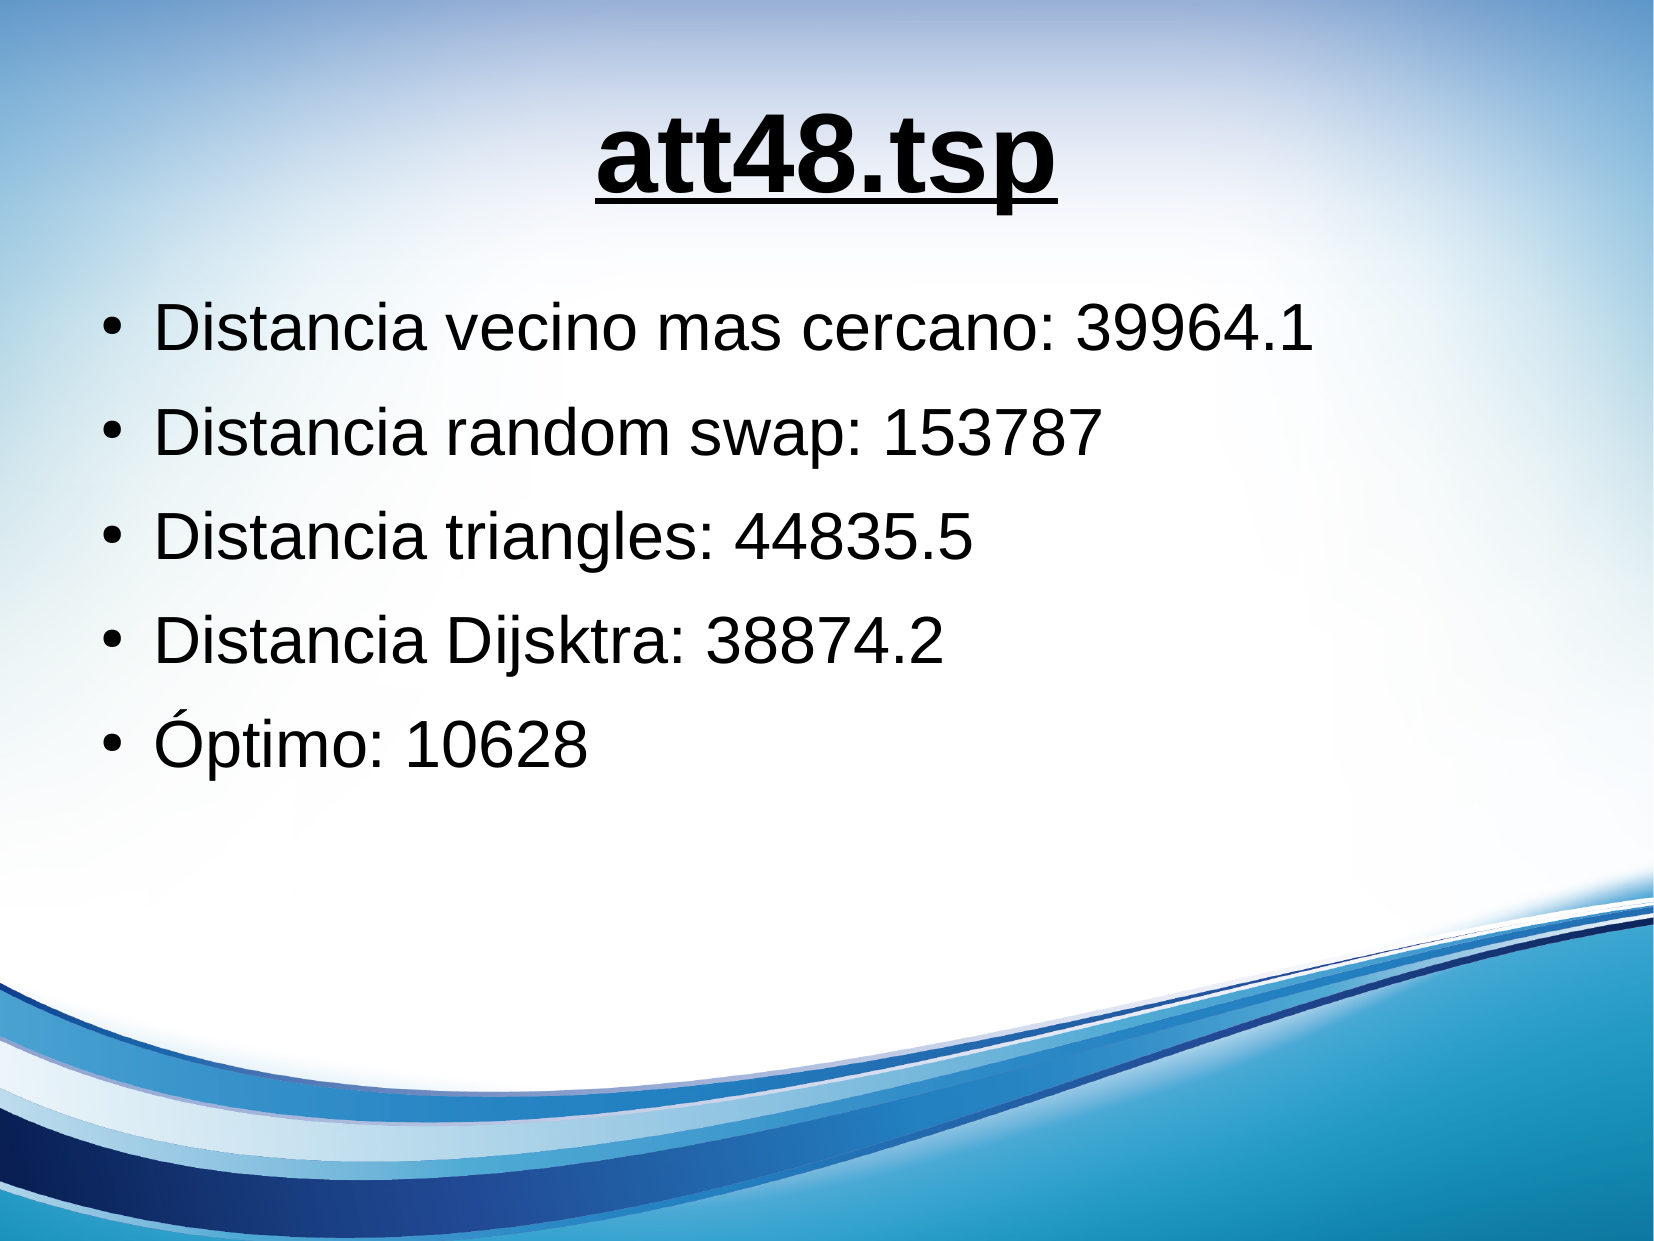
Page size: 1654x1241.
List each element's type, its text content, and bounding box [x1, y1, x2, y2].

picture [0, 0, 1654, 1241]
list Distancia vecino mas cercano: 39964.1 Distancia random swap: 153787 Distancia triangles: 44835.5 Distancia Dijsktra: 38874.2 Óptimo: 10628 [82, 290, 1571, 1010]
title att48.tsp [82, 49, 1571, 257]
